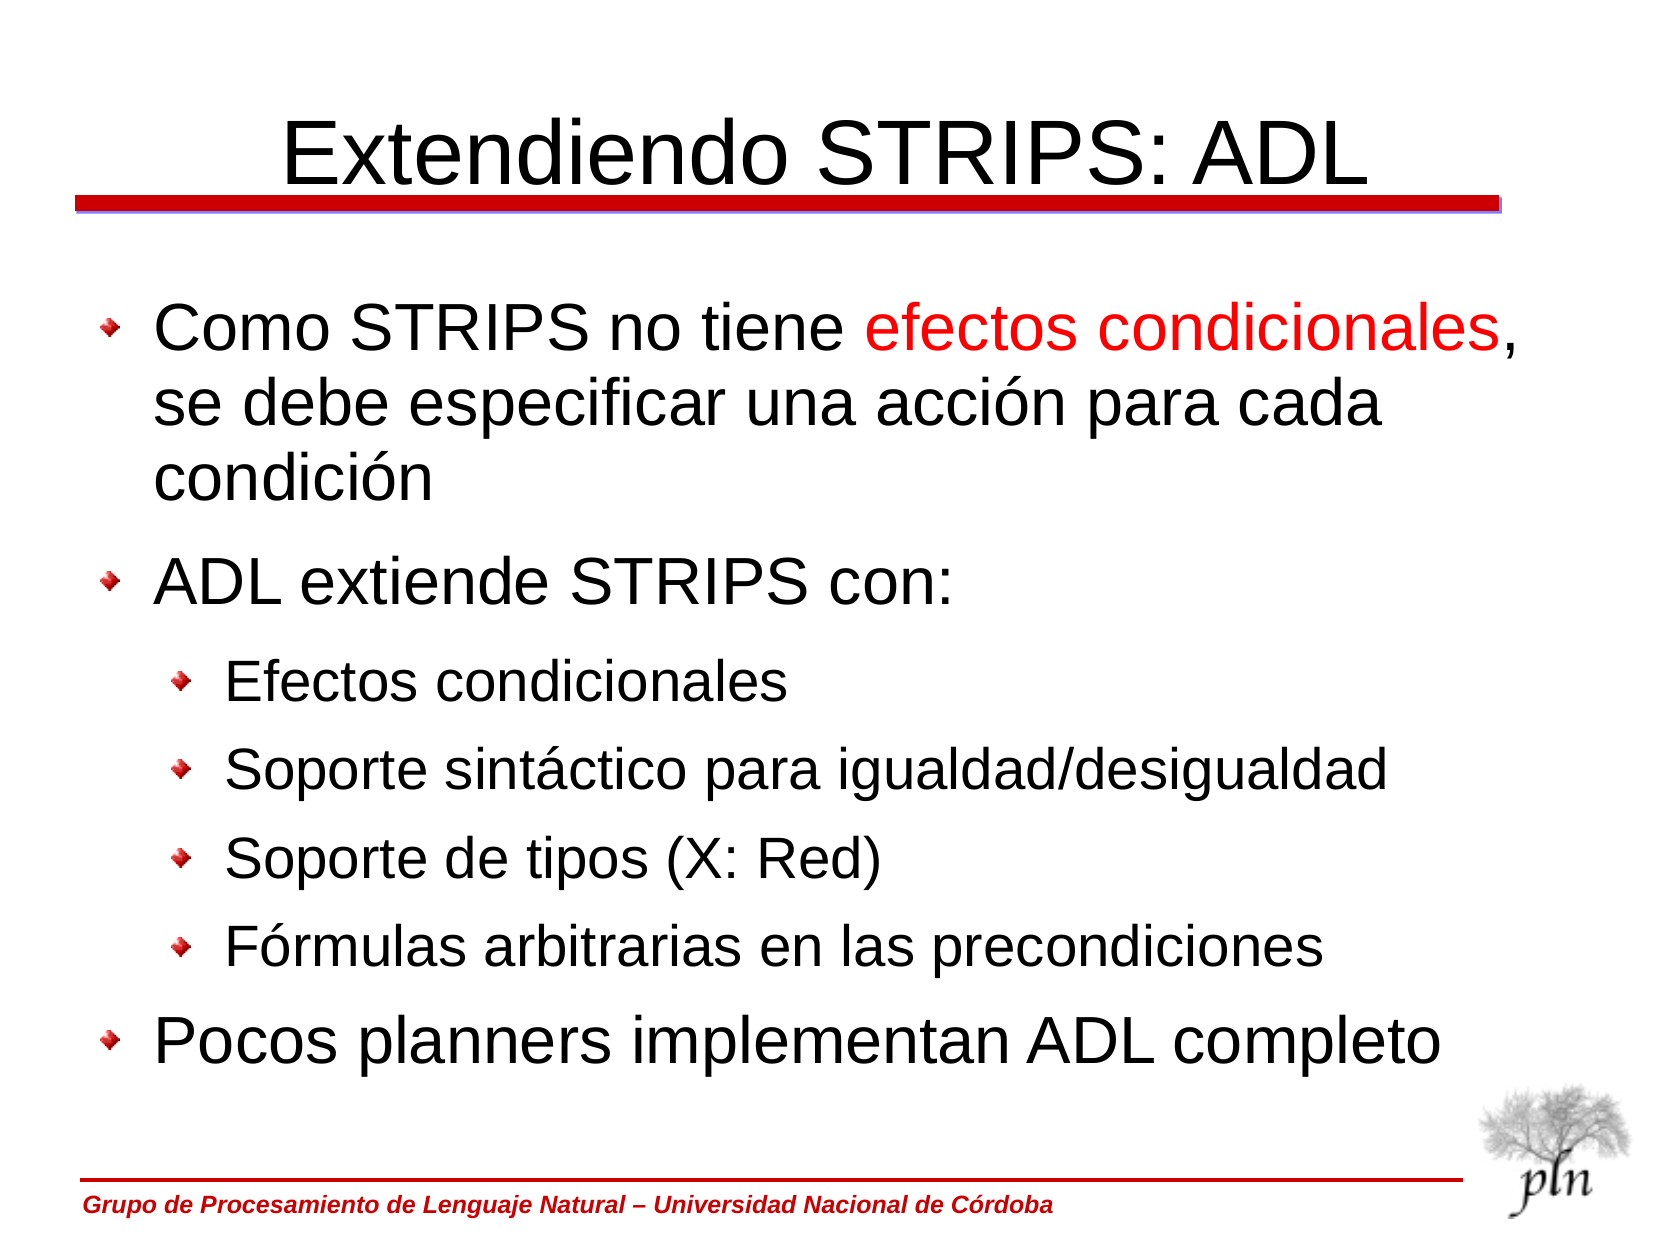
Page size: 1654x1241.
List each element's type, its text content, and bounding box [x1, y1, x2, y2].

title Extendiendo STRIPS: ADL [82, 56, 1571, 250]
list Como STRIPS no tiene efectos condicionales, se debe especificar una acción para cada condición ADL extiende STRIPS con: Efectos condicionales Soporte sintáctico para igualdad/desigualdad Soporte de tipos (X: Red) Fórmulas arbitrarias en las precondiciones Pocos planners implementan ADL completo [82, 290, 1571, 1109]
picture [1477, 1083, 1635, 1219]
